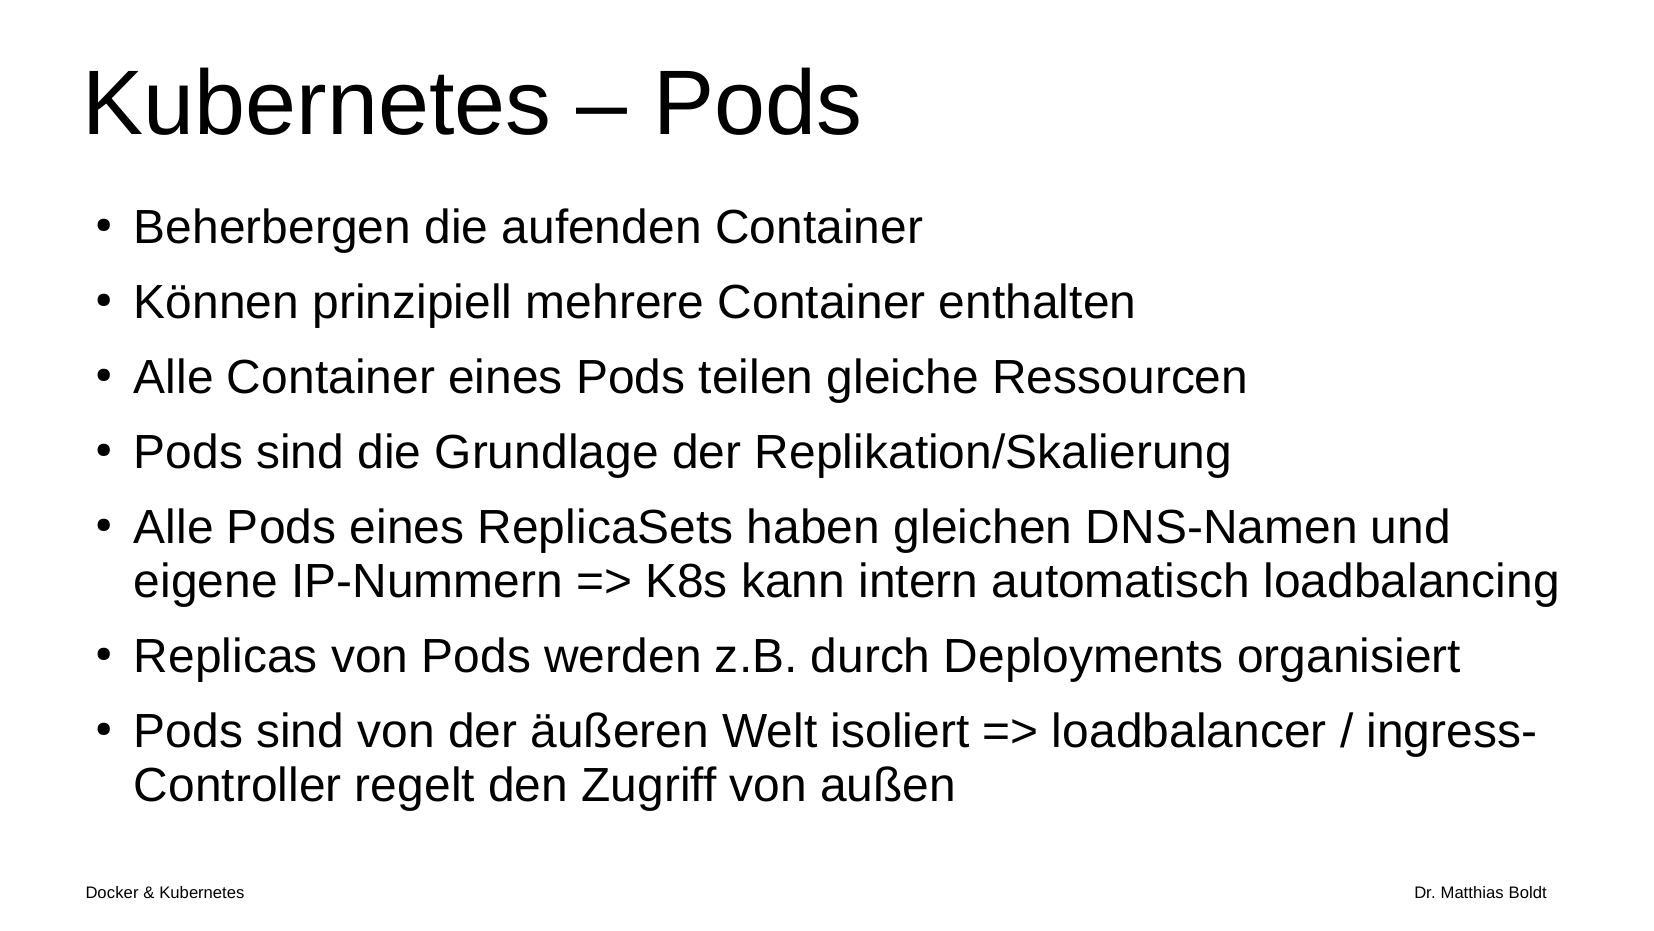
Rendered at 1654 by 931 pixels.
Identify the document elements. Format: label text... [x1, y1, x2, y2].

text_box Docker & Kubernetes Dr. Matthias Boldt [70, 875, 1563, 910]
list Beherbergen die aufenden Container Können prinzipiell mehrere Container enthalten Alle Container eines Pods teilen gleiche Ressourcen Pods sind die Grundlage der Replikation/Skalierung Alle Pods eines ReplicaSets haben gleichen DNS-Namen und eigene IP-Nummern => K8s kann intern automatisch loadbalancing Replicas von Pods werden z.B. durch Deployments organisiert Pods sind von der äußeren Welt isoliert => loadbalancer / ingress-Controller regelt den Zugriff von außen [82, 199, 1571, 845]
title Kubernetes – Pods [82, 25, 1571, 181]
